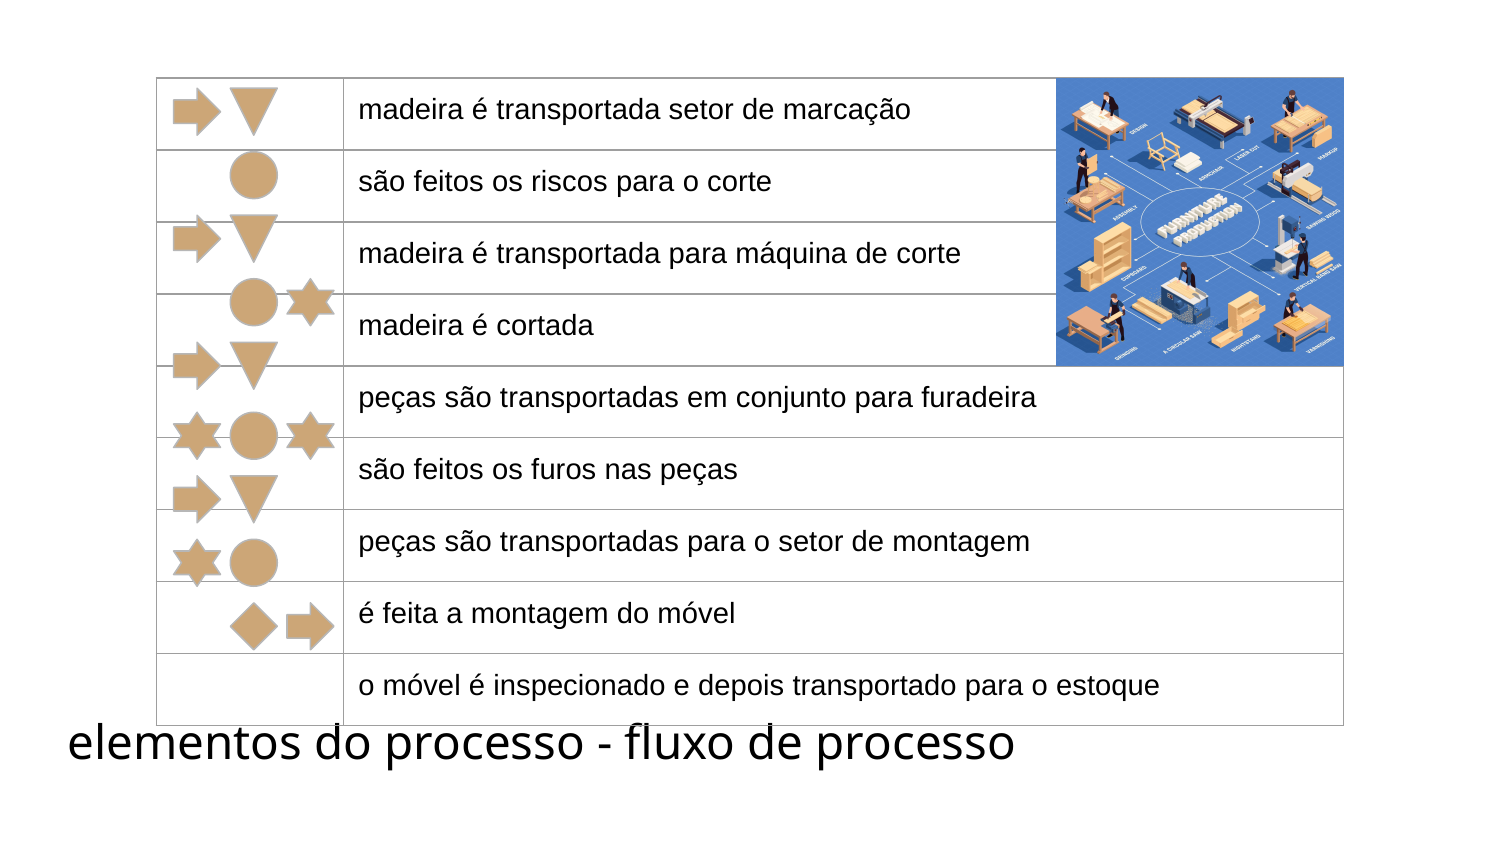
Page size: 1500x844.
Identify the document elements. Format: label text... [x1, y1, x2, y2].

table_cell [157, 367, 343, 437]
text_box [230, 602, 278, 650]
text_box [230, 151, 278, 199]
table_cell [157, 151, 343, 221]
table_cell peças são transportadas em conjunto para furadeira [344, 367, 1343, 437]
table_cell são feitos os furos nas peças [344, 438, 1343, 509]
text_box [173, 88, 221, 136]
text_box [173, 475, 221, 523]
text_box [230, 88, 278, 136]
table_cell madeira é transportada para máquina de corte [344, 223, 1056, 293]
list elementos do processo - fluxo de processo [52, 692, 1037, 791]
table_cell o móvel é inspecionado e depois transportado para o estoque [344, 654, 1343, 725]
text_box [230, 475, 278, 523]
table_cell [157, 654, 343, 725]
table_cell [157, 510, 343, 581]
text_box [287, 602, 334, 650]
table_cell [157, 582, 343, 653]
text_box [230, 412, 278, 460]
text_box [230, 278, 278, 326]
text_box [173, 539, 221, 587]
table_cell [157, 223, 343, 293]
table_cell é feita a montagem do móvel [344, 582, 1343, 653]
table_cell [157, 295, 343, 365]
table_header [157, 79, 343, 149]
table_cell [157, 438, 343, 509]
text_box [230, 539, 278, 587]
table_cell são feitos os riscos para o corte [344, 151, 1056, 221]
text_box [287, 412, 334, 460]
text_box [173, 412, 221, 460]
table_header madeira é transportada setor de marcação [344, 79, 1056, 149]
text_box [230, 215, 278, 263]
table_cell peças são transportadas para o setor de montagem [344, 510, 1343, 581]
text_box [287, 278, 334, 326]
picture [1056, 78, 1344, 366]
text_box [230, 342, 278, 390]
text_box [173, 215, 221, 263]
text_box [173, 342, 221, 390]
table_cell madeira é cortada [344, 295, 1056, 365]
